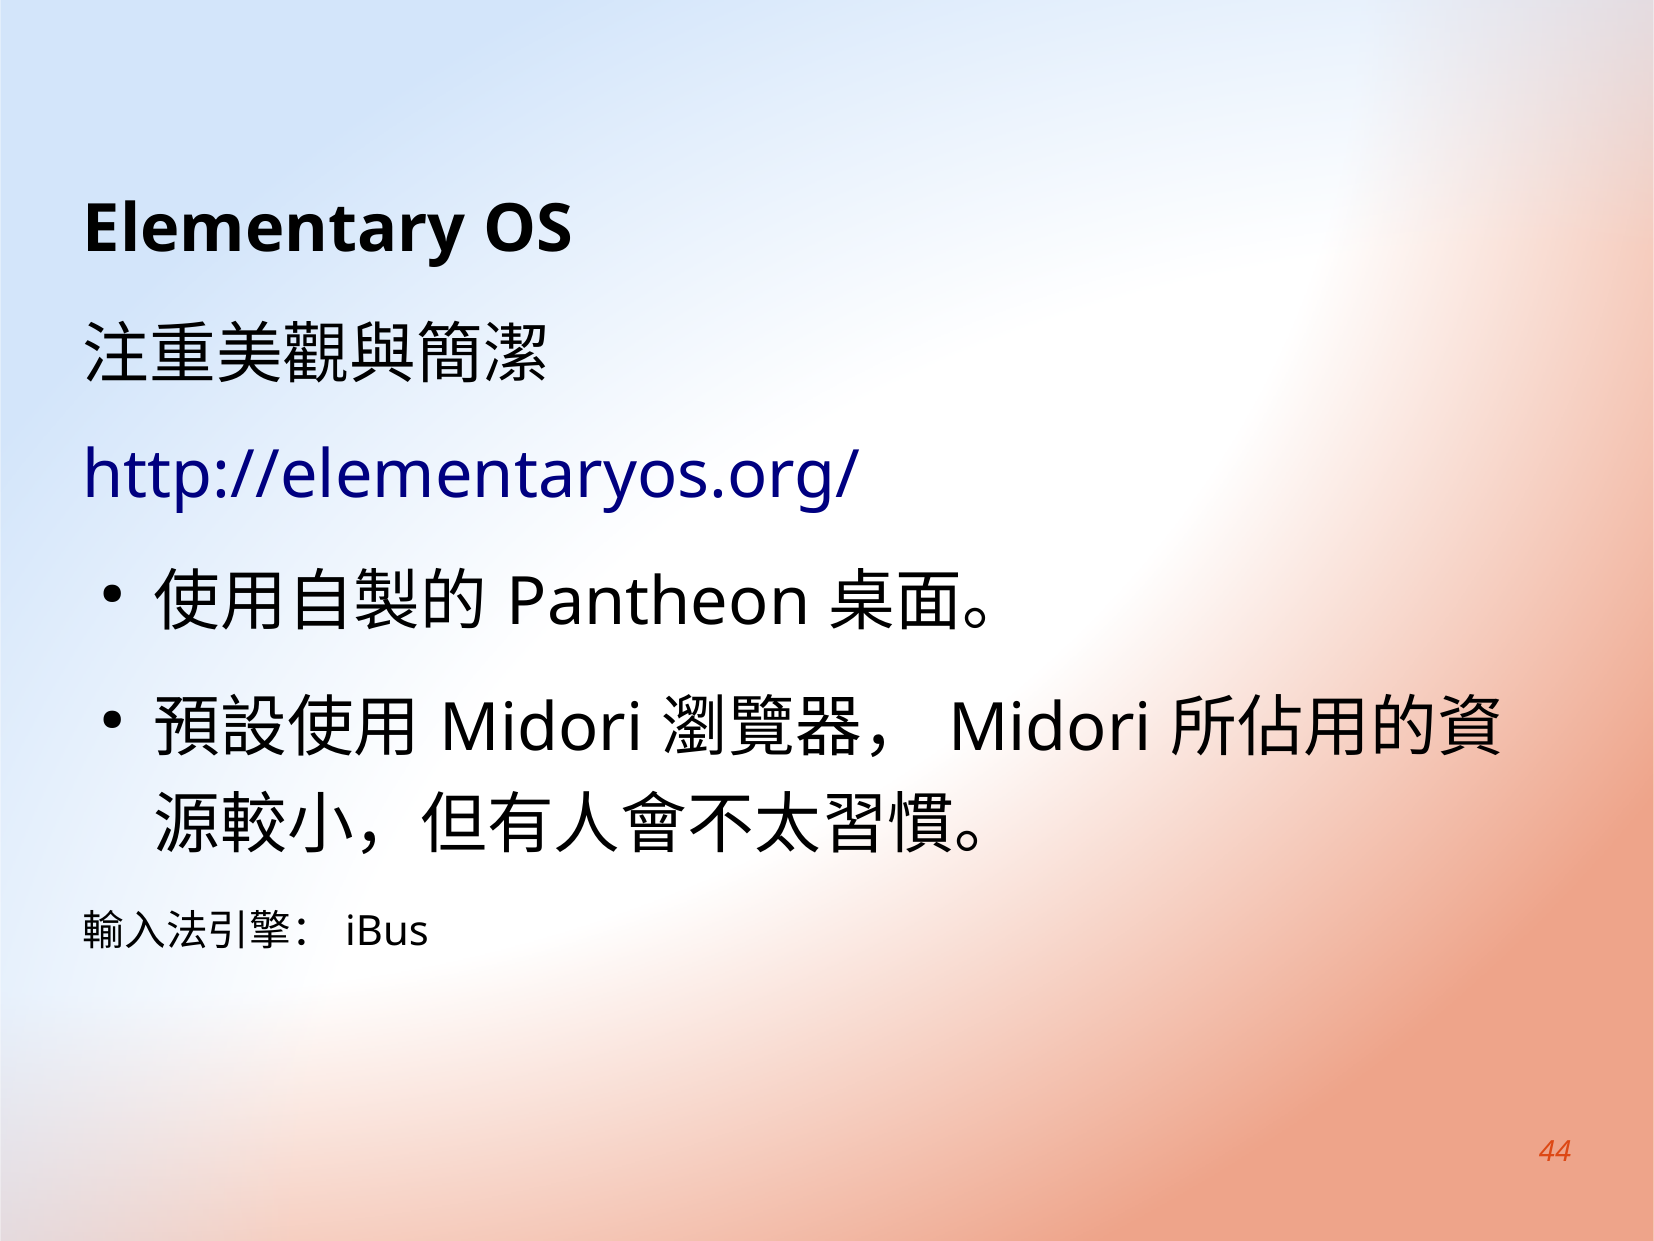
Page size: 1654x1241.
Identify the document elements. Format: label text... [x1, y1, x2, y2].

list Elementary OS 注重美觀與簡潔 http://elementaryos.org/ 使用自製的Pantheon桌面。 預設使用Midori瀏覽器，Midori所佔用的資源較小，但有人會不太習慣。 輸入法引擎：iBus [82, 180, 1571, 1201]
picture [0, 0, 1654, 1241]
